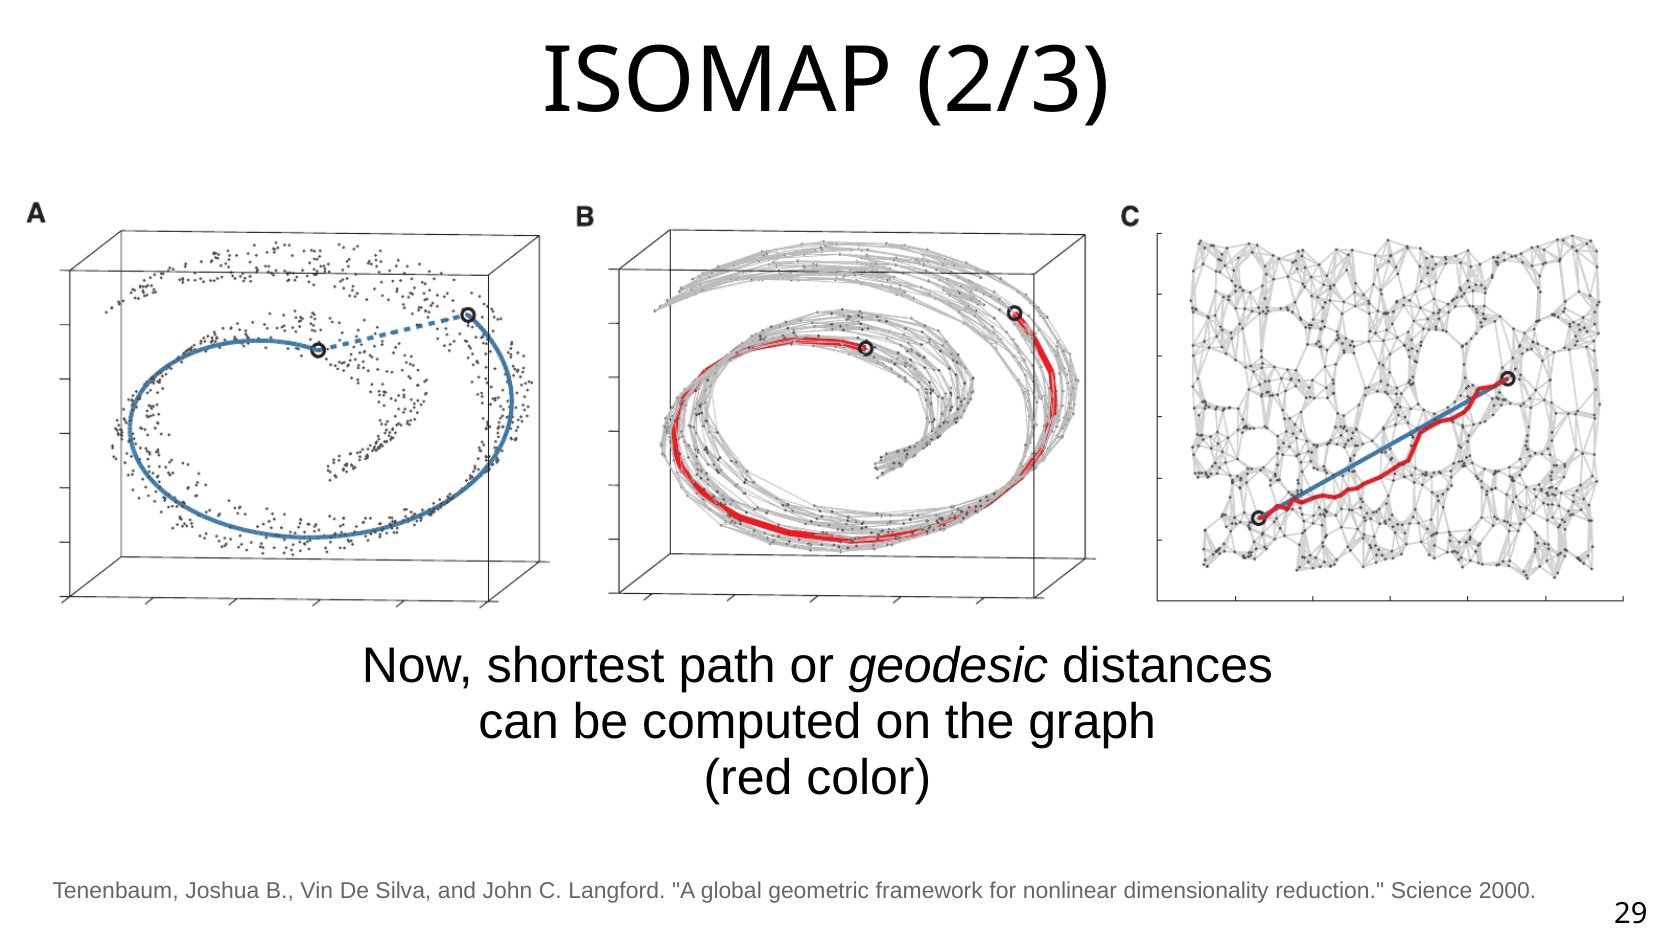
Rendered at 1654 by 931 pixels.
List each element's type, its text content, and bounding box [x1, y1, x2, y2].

picture [0, 189, 1653, 616]
title ISOMAP (2/3) [82, 1, 1571, 151]
text_box Now, shortest path or geodesic distances can be computed on the graph (red color) [330, 630, 1306, 813]
text_box Tenenbaum, Joshua B., Vin De Silva, and John C. Langford. "A global geometric framework for nonlinear dimensionality reduction." Science 2000. [0, 870, 1591, 931]
